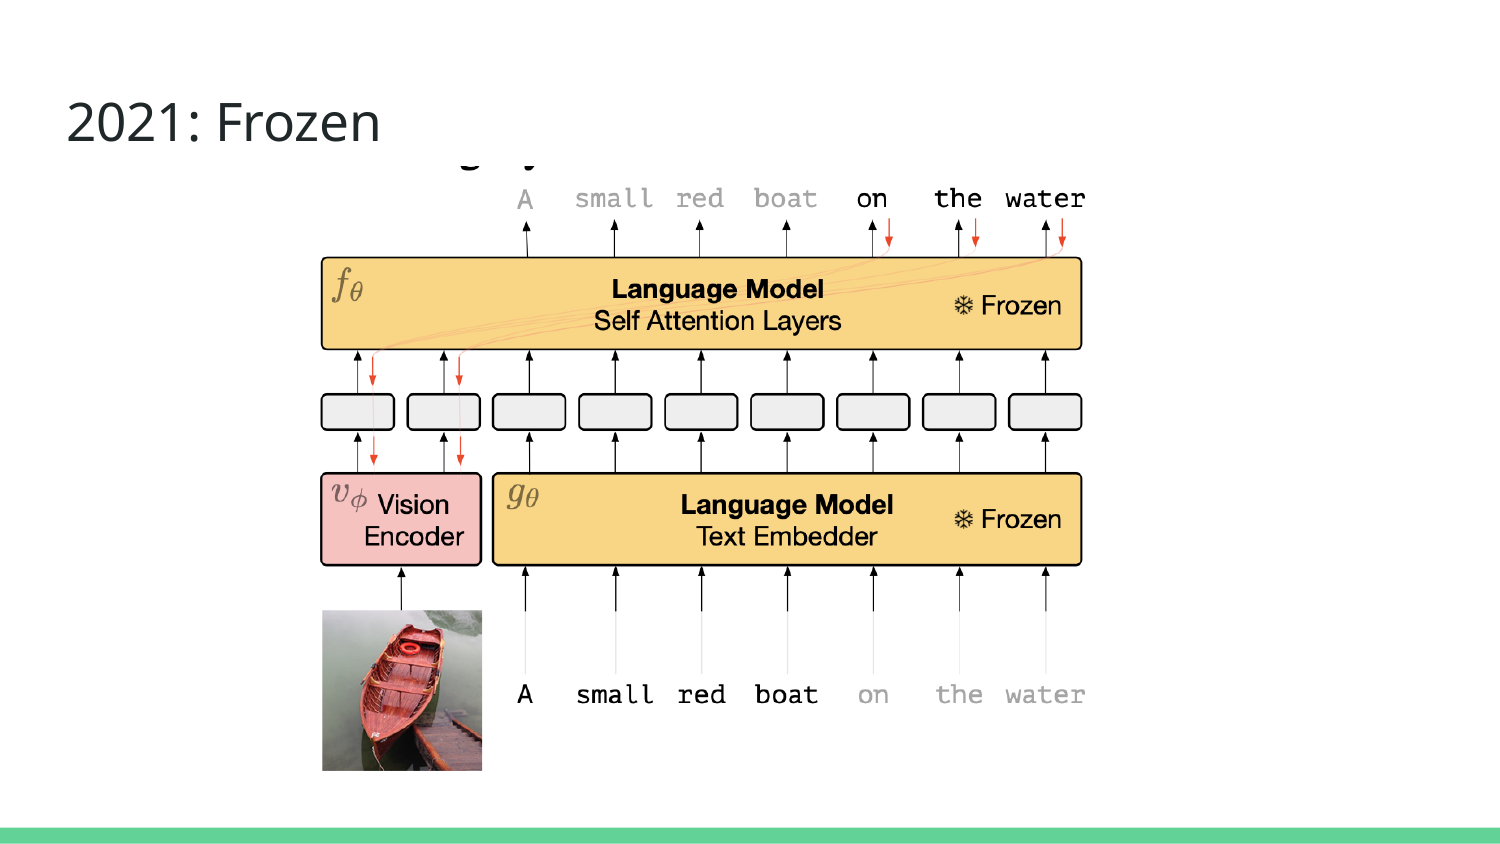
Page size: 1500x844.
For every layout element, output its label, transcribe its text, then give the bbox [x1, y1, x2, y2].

picture [297, 166, 1111, 794]
title 2021: Frozen [51, 72, 1449, 167]
